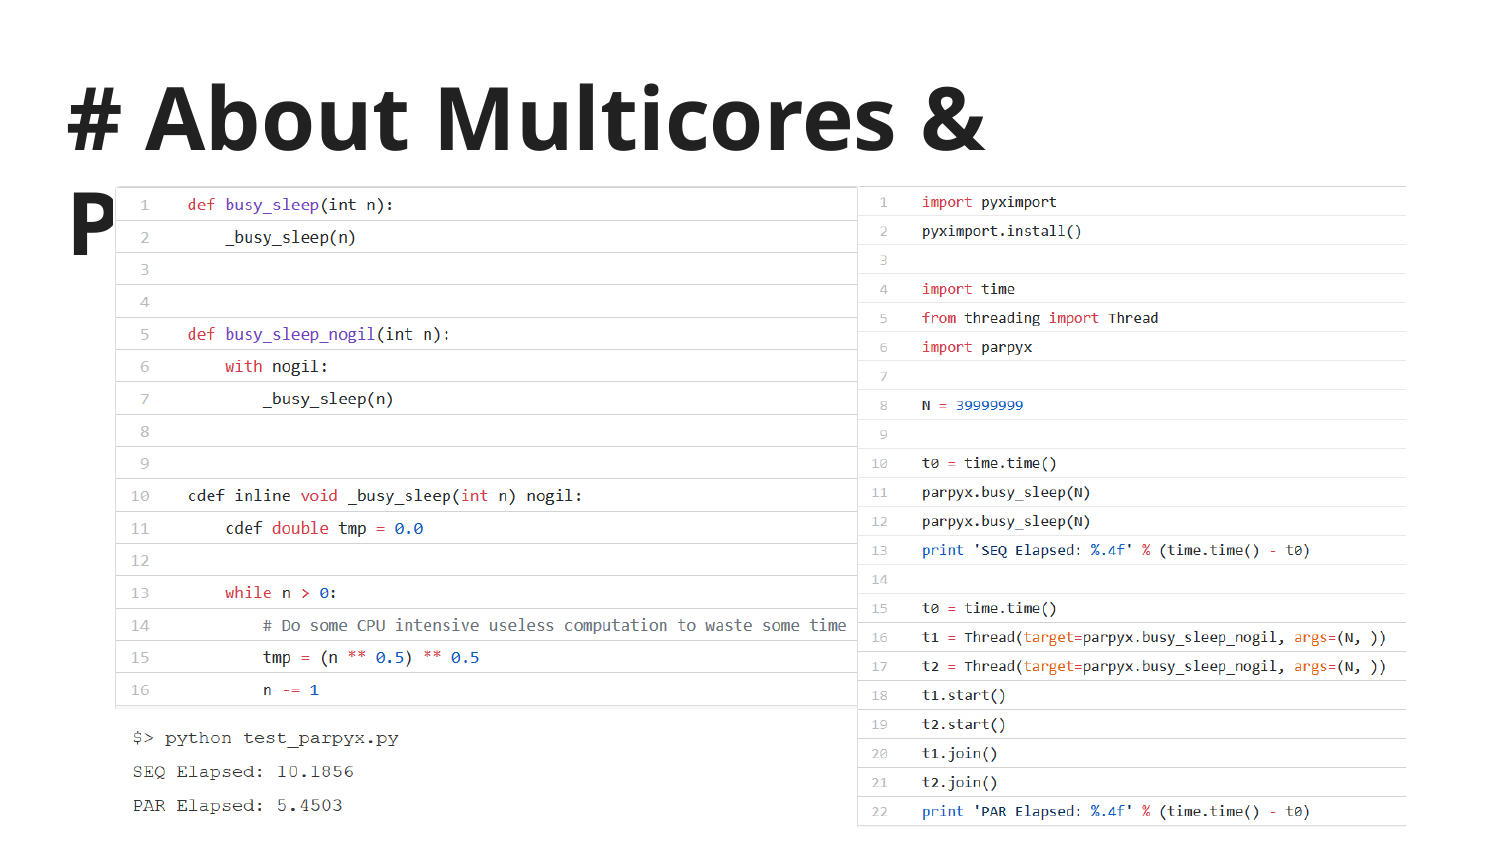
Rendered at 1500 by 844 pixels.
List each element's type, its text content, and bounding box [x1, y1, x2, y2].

picture [113, 186, 1406, 827]
picture [123, 715, 422, 844]
title # About Multicores & Parallelism - ii [51, 48, 1024, 180]
